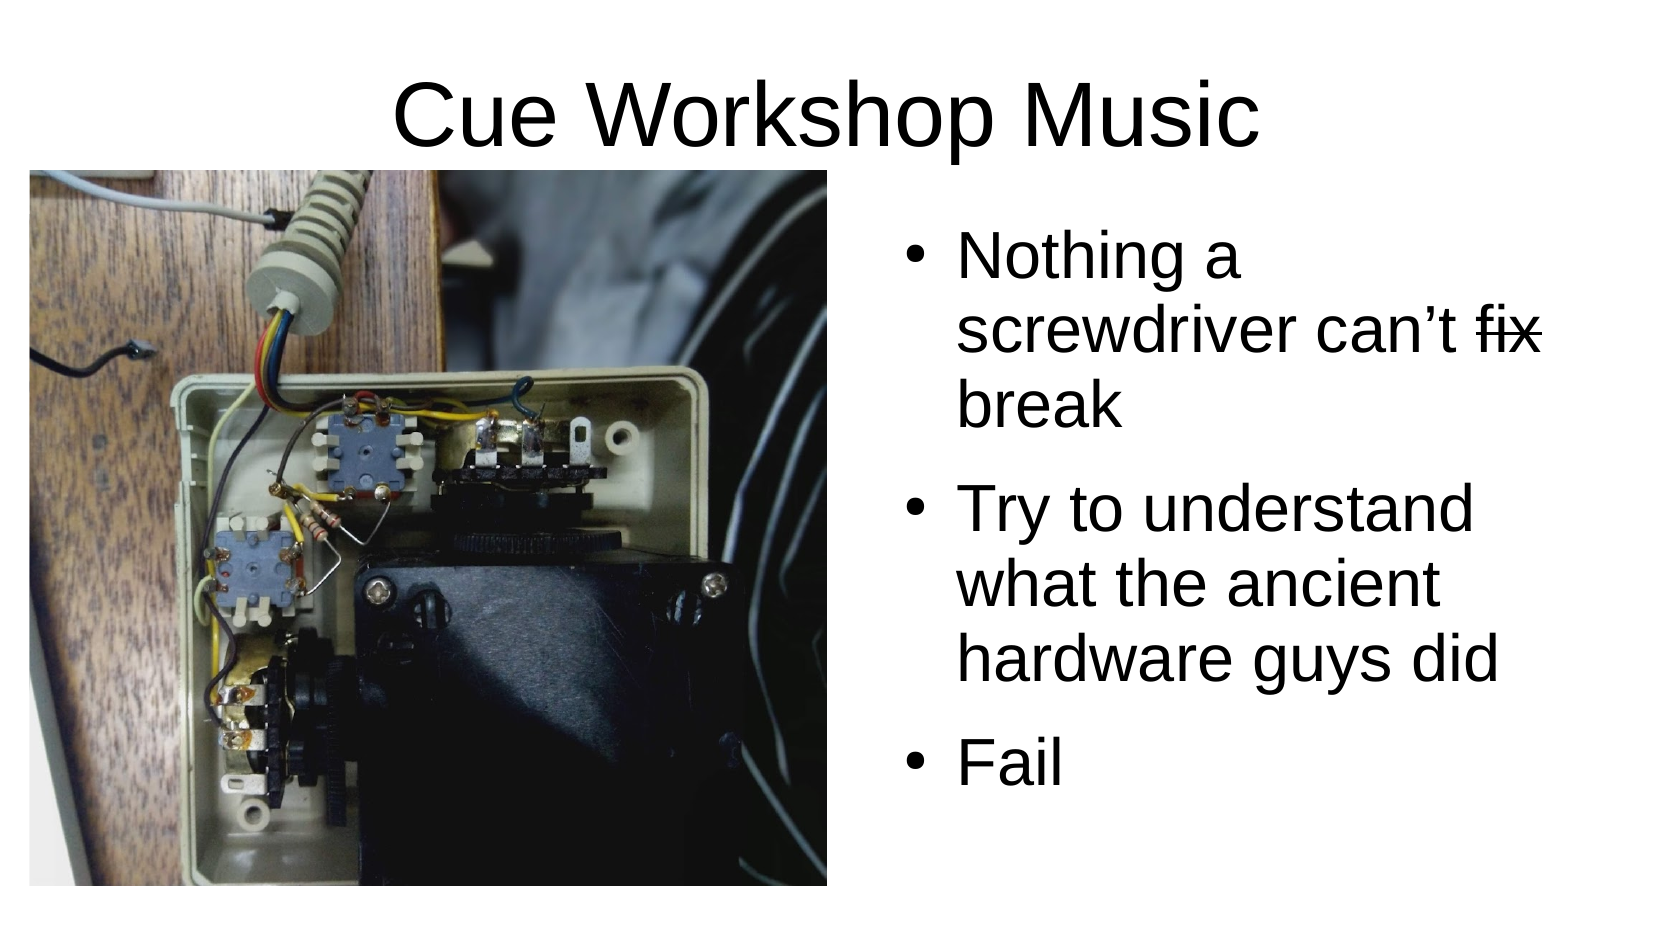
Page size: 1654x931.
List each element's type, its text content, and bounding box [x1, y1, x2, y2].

picture [29, 170, 827, 886]
title Cue Workshop Music [82, 37, 1571, 193]
list Nothing a screwdriver can’t fix break Try to understand what the ancient hardware guys did Fail [885, 217, 1571, 886]
